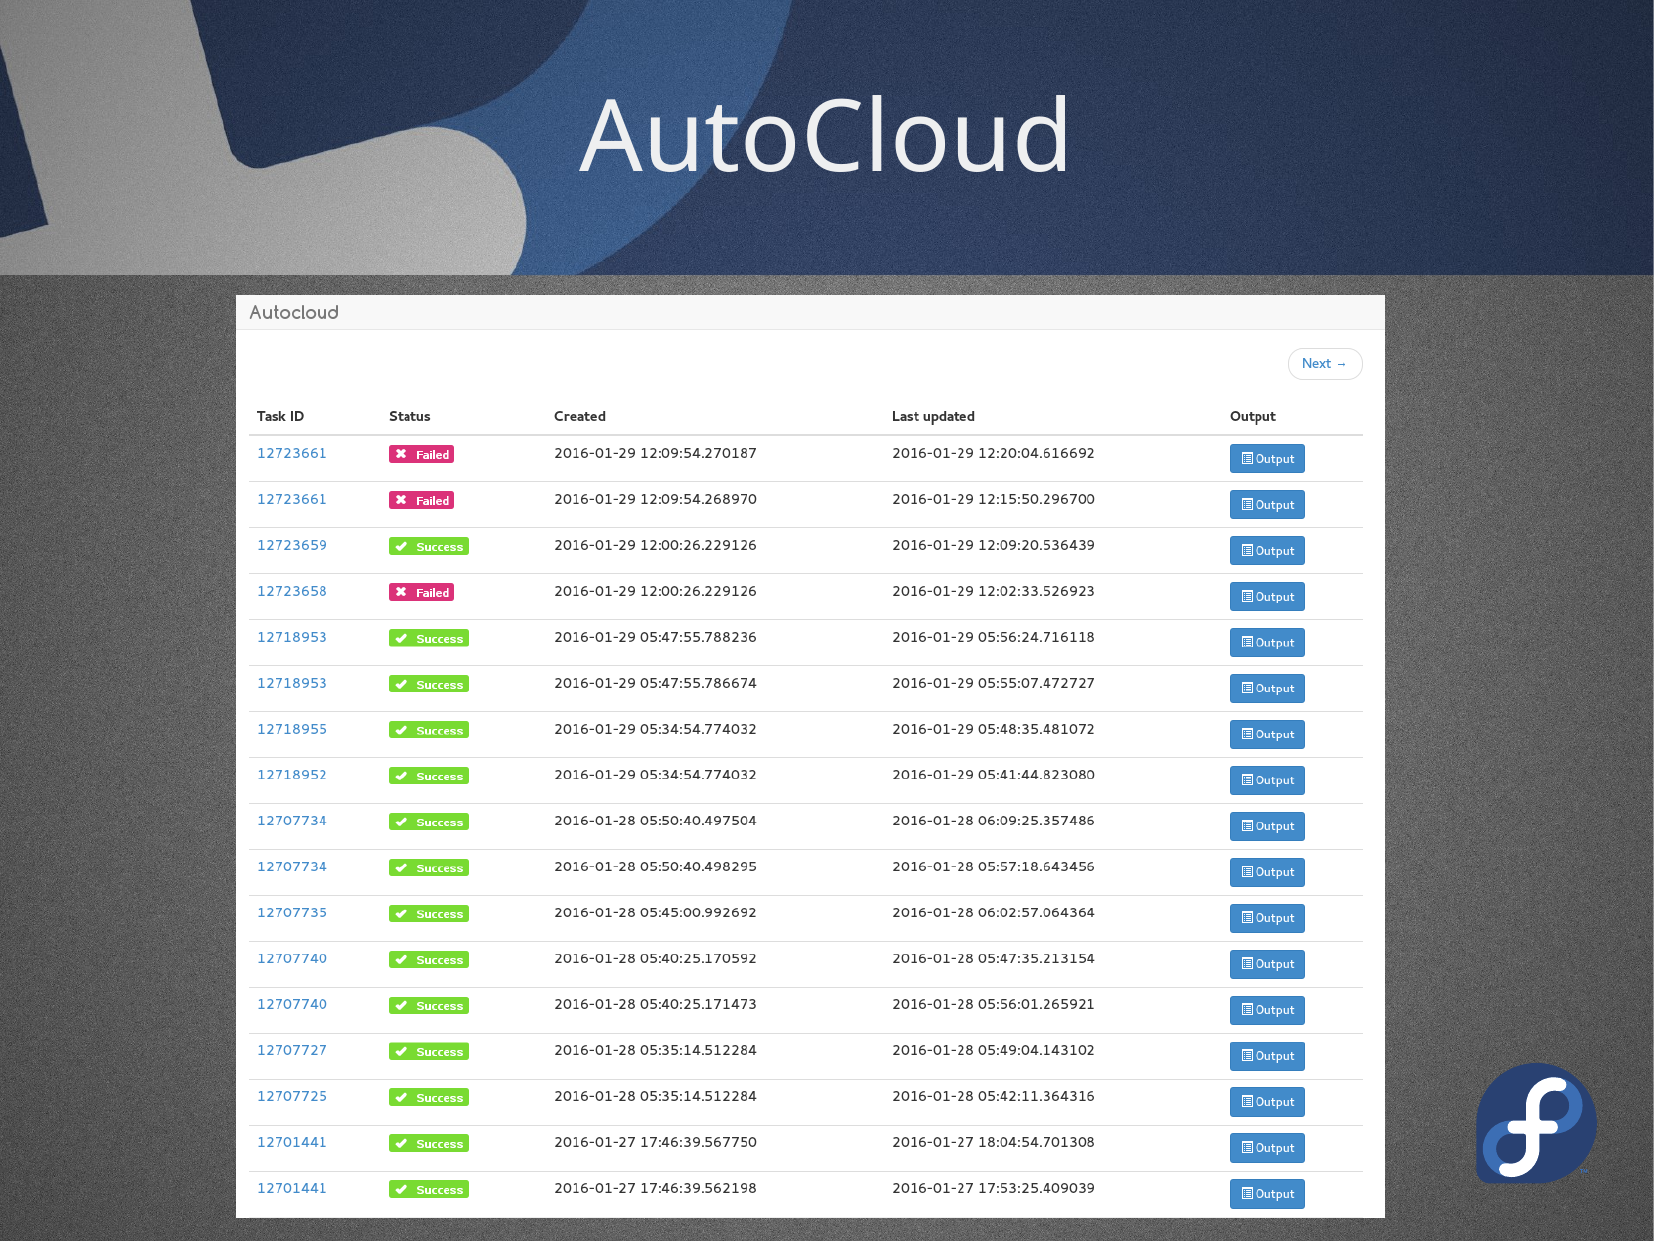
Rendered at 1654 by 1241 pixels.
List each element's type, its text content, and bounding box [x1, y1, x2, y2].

picture [0, 0, 1654, 1241]
title AutoCloud [88, 29, 1565, 237]
